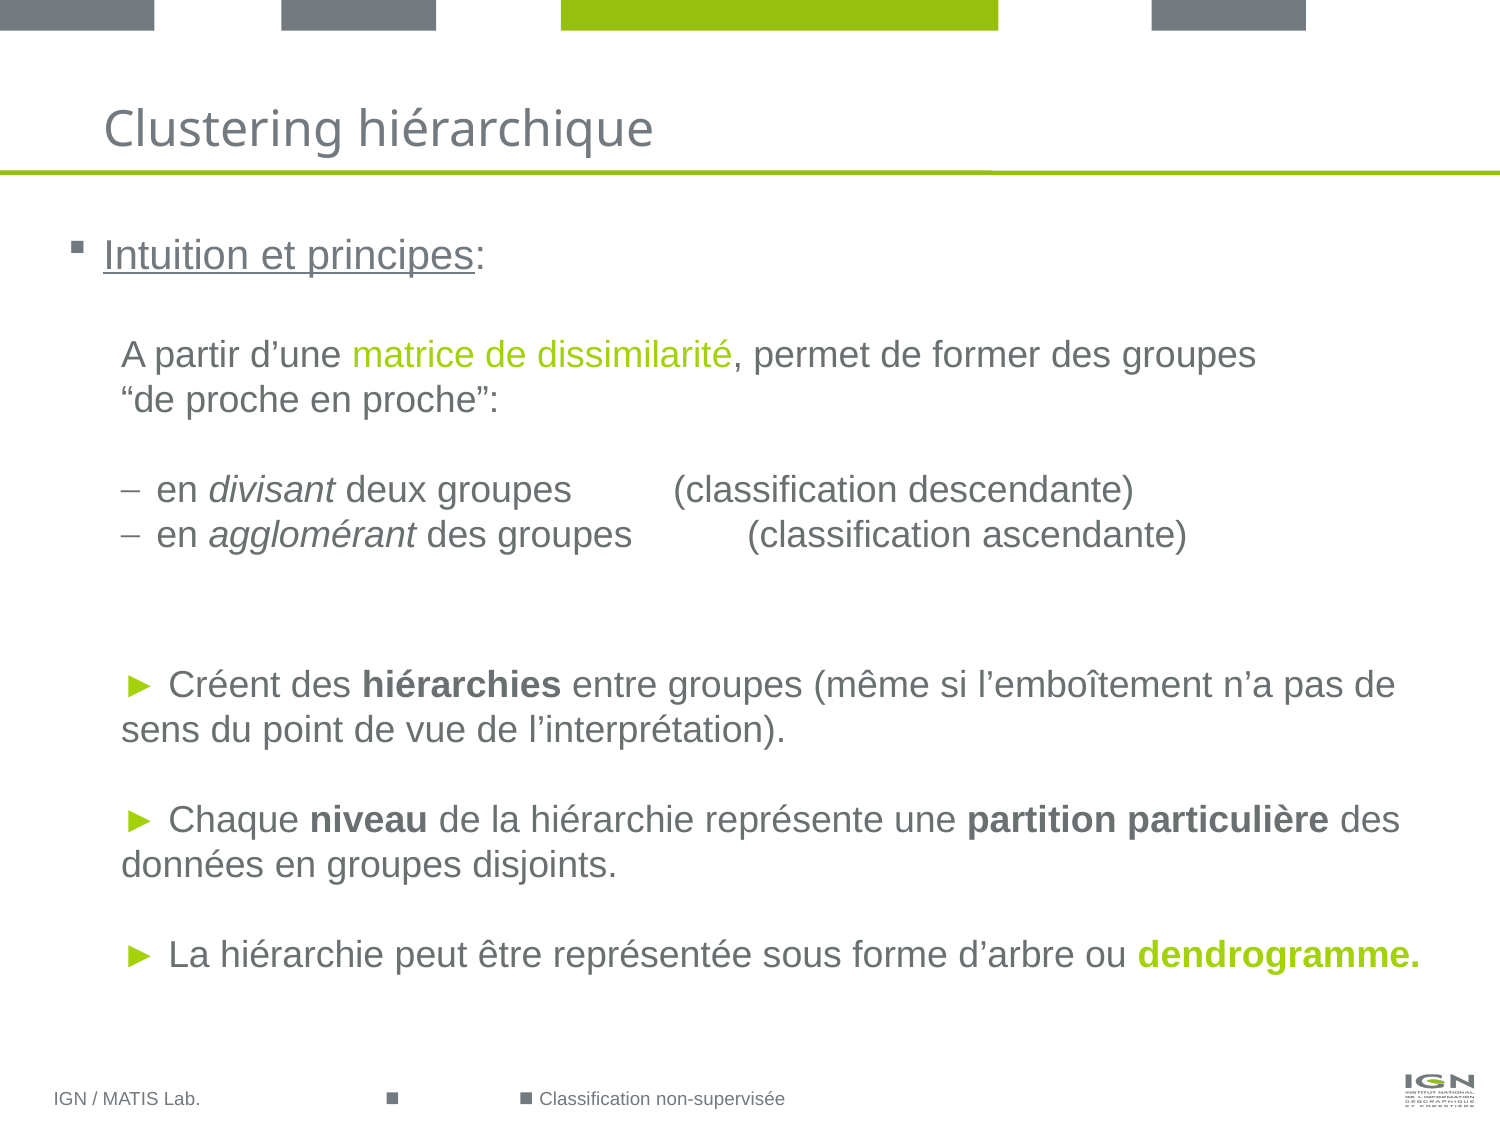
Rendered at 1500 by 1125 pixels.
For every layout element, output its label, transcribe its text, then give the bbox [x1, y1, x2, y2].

text_box Clustering hiérarchique [53, 80, 1425, 173]
text_box Intuition et principes: [53, 219, 1425, 449]
text_box Classification non-supervisée [524, 1067, 875, 1125]
text_box A partir d’une matrice de dissimilarité, permet de former des groupes “de proche en proche”: en divisant deux groupes (classification descendante) en agglomérant des groupes (classification ascendante) [70, 322, 1465, 1125]
text_box IGN / MATIS Lab. [39, 1067, 360, 1125]
text_box ► Créent des hiérarchies entre groupes (même si l’emboîtement n’a pas de sens du point de vue de l’interprétation). ► Chaque niveau de la hiérarchie représente une partition particulière des données en groupes disjoints. ► La hiérarchie peut être représentée sous forme d’arbre ou dendrogramme. [70, 652, 1441, 1028]
picture [1465, 1074, 1475, 1108]
